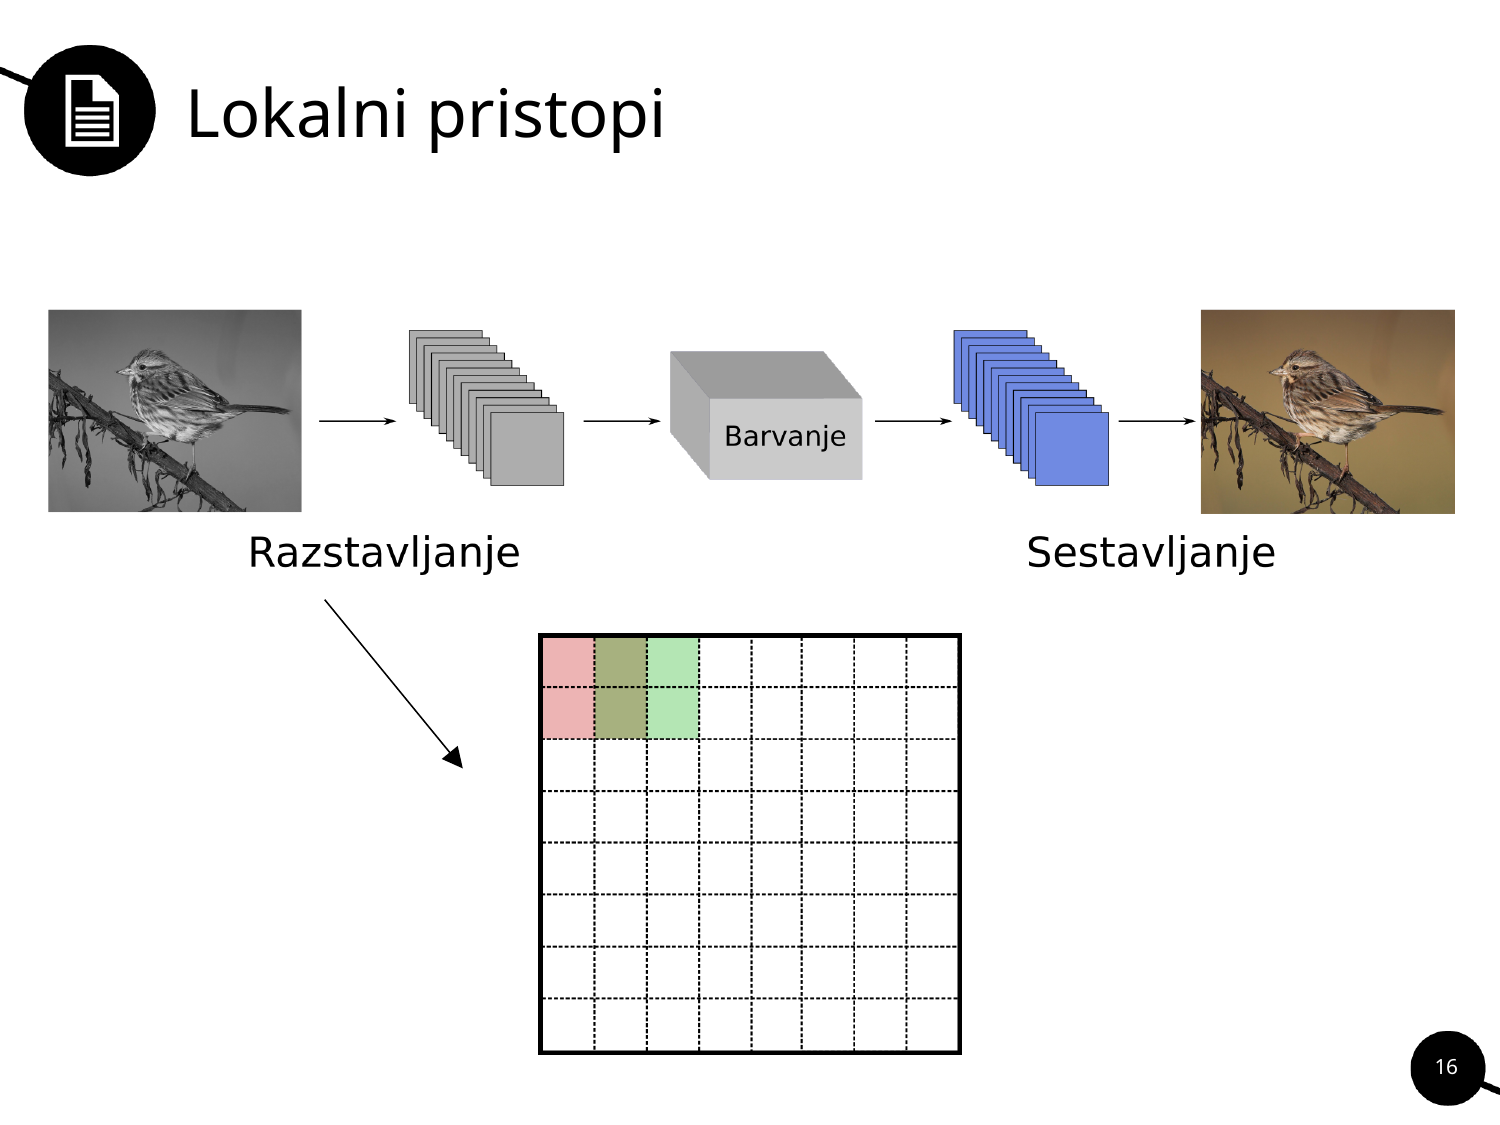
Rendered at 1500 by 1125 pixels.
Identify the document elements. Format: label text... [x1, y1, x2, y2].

title Lokalni pristopi [170, 45, 1425, 177]
picture [0, 0, 1500, 1125]
